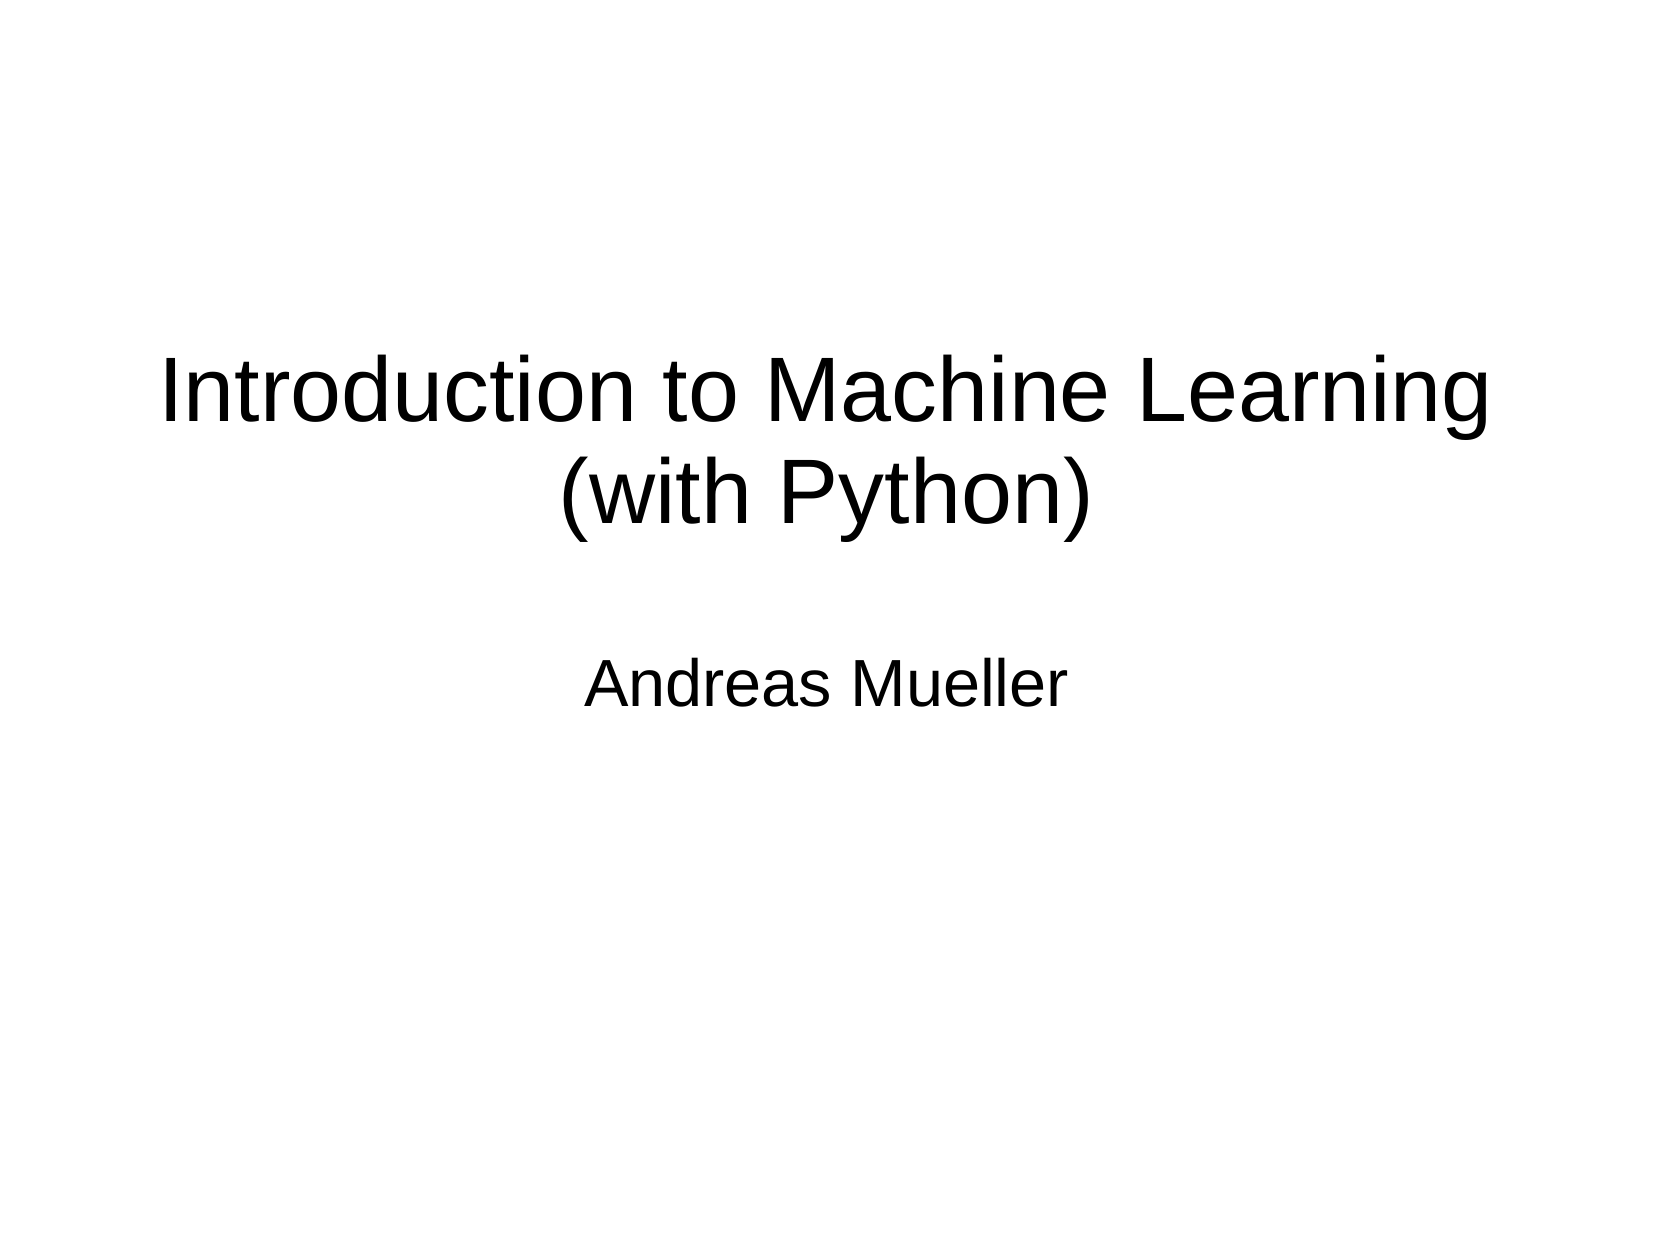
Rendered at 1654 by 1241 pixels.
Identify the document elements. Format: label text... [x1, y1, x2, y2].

subtitle Introduction to Machine Learning (with Python) Andreas Mueller [82, 49, 1571, 1010]
